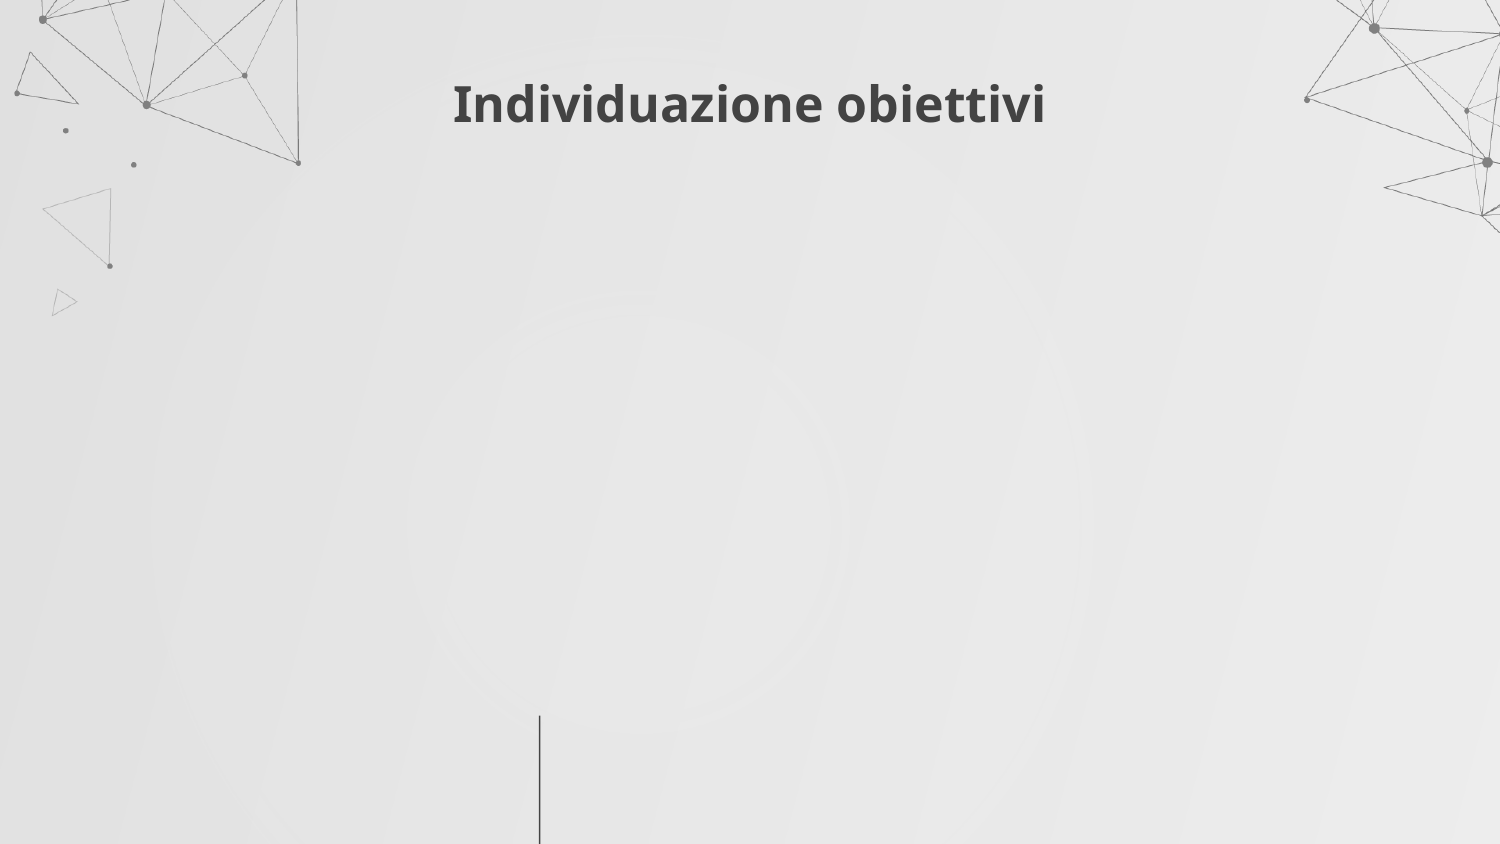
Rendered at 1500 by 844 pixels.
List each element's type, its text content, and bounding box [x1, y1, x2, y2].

picture [0, 0, 1500, 844]
title Individuazione obiettivi [322, 57, 1178, 214]
